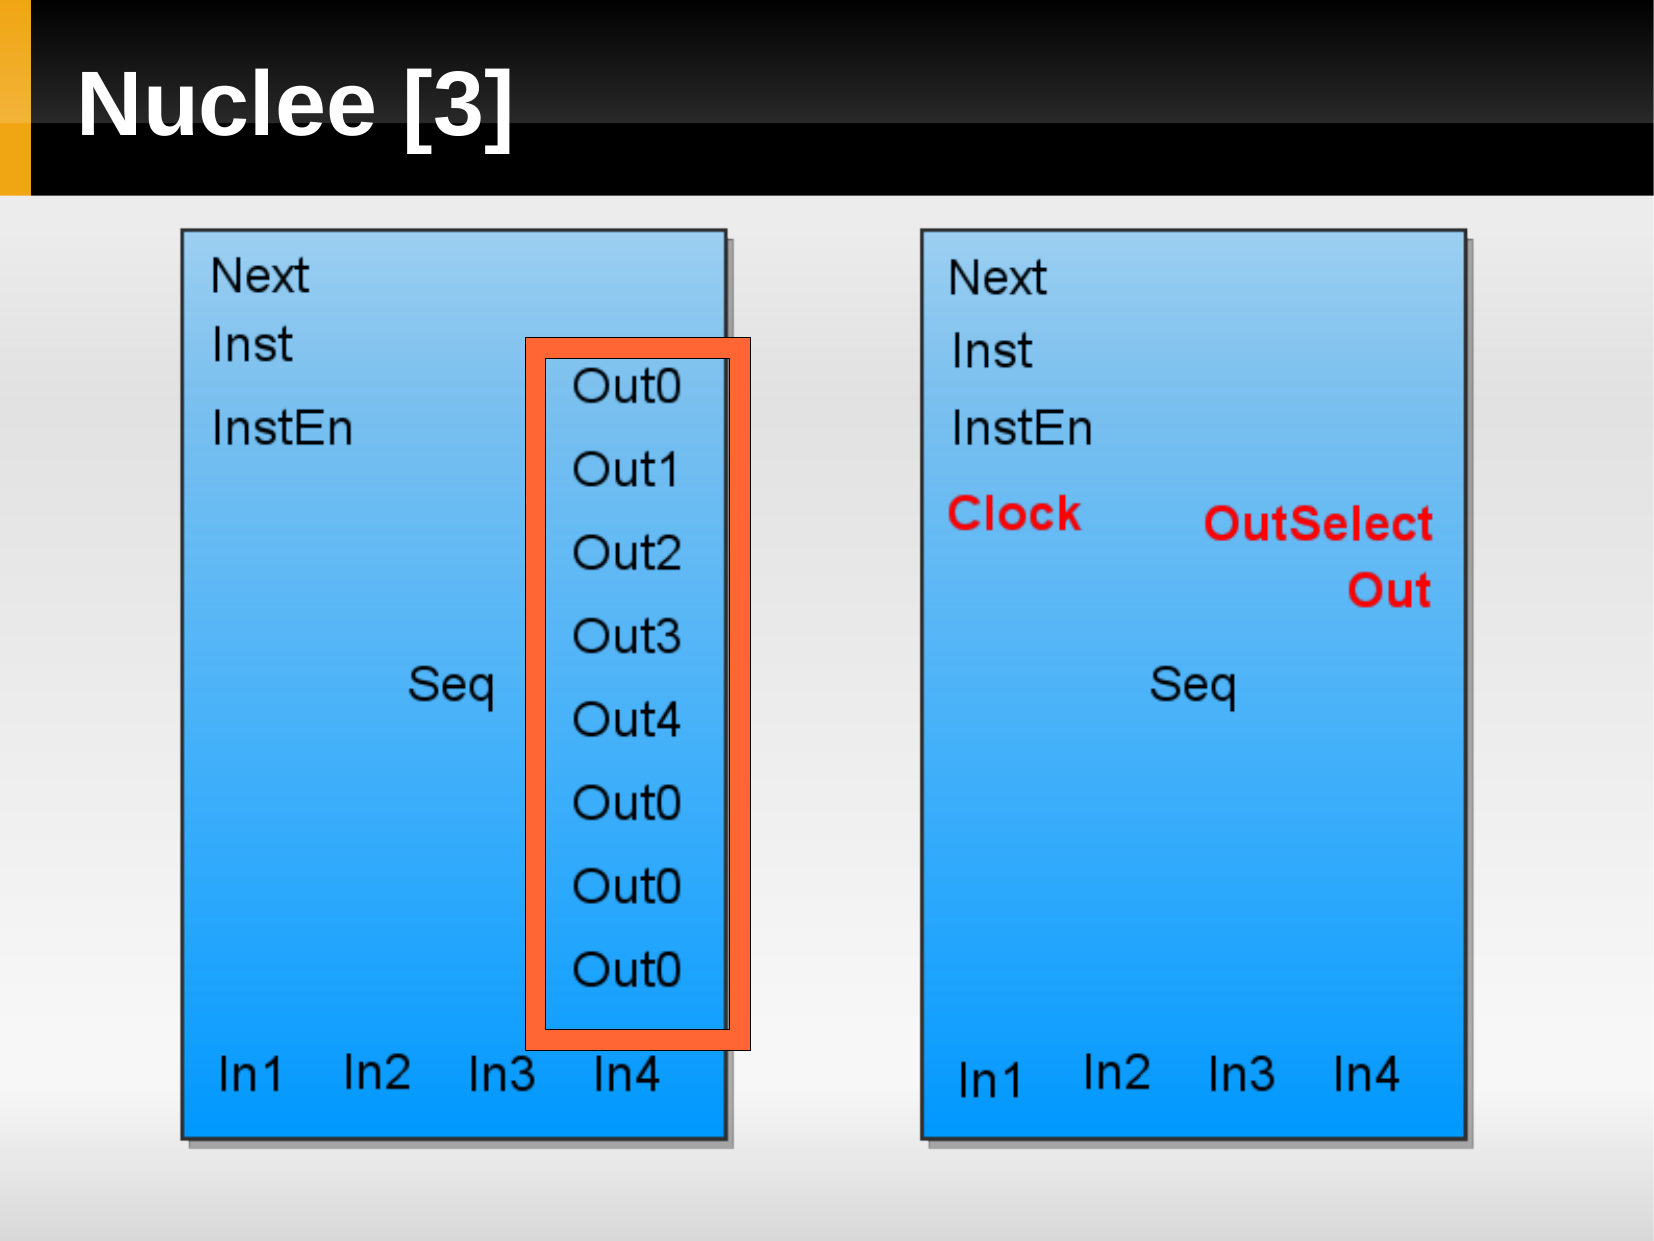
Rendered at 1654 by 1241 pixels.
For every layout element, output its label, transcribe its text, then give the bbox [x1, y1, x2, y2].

title Nuclee [3] [76, 0, 1565, 208]
text_box [525, 337, 751, 1051]
picture [0, 0, 1654, 1241]
